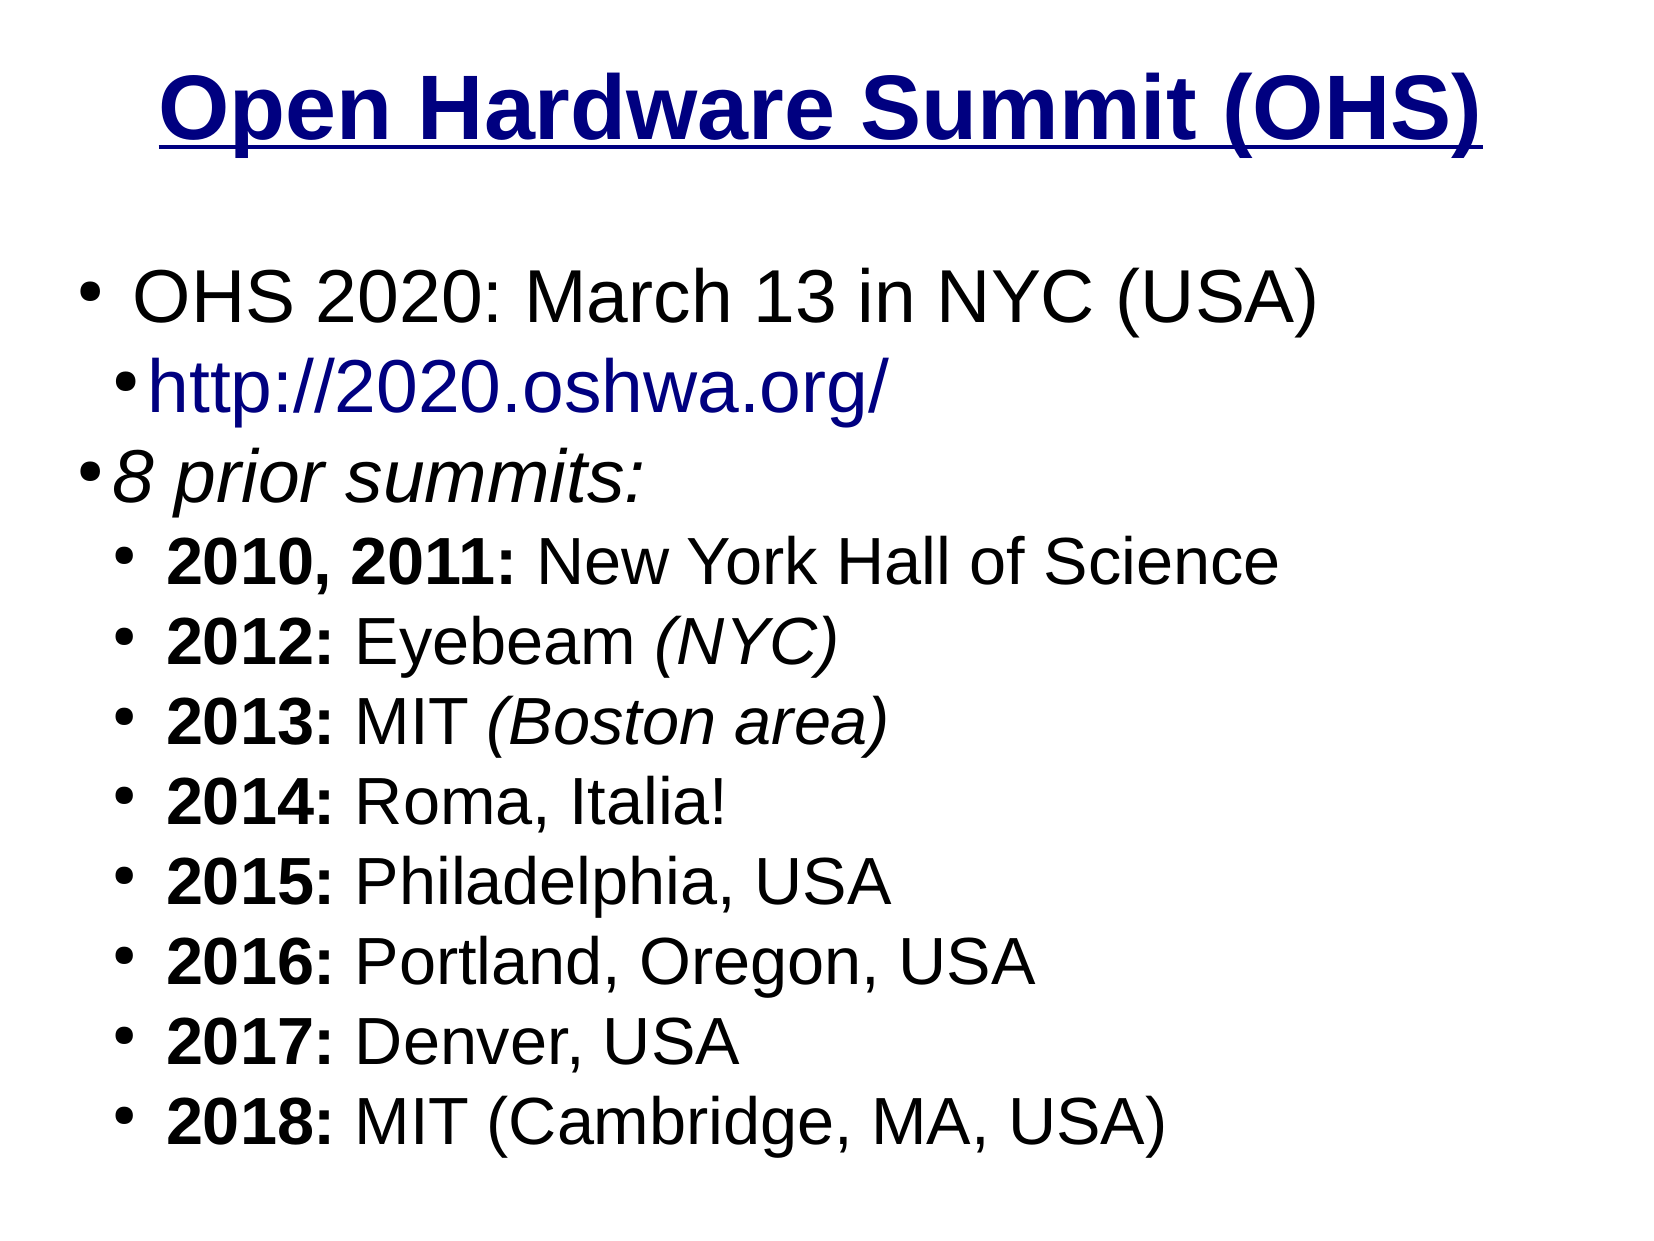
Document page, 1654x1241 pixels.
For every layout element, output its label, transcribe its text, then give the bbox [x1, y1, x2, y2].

text_box Open Hardware Summit (OHS) OHS 2020: March 13 in NYC (USA) http://2020.oshwa.org/ 8 prior summits: 2010, 2011: New York Hall of Science 2012: Eyebeam (NYC) 2013: MIT (Boston area) 2014: Roma, Italia! 2015: Philadelphia, USA 2016: Portland, Oregon, USA 2017: Denver, USA 2018: MIT (Cambridge, MA, USA) [76, 235, 1565, 851]
